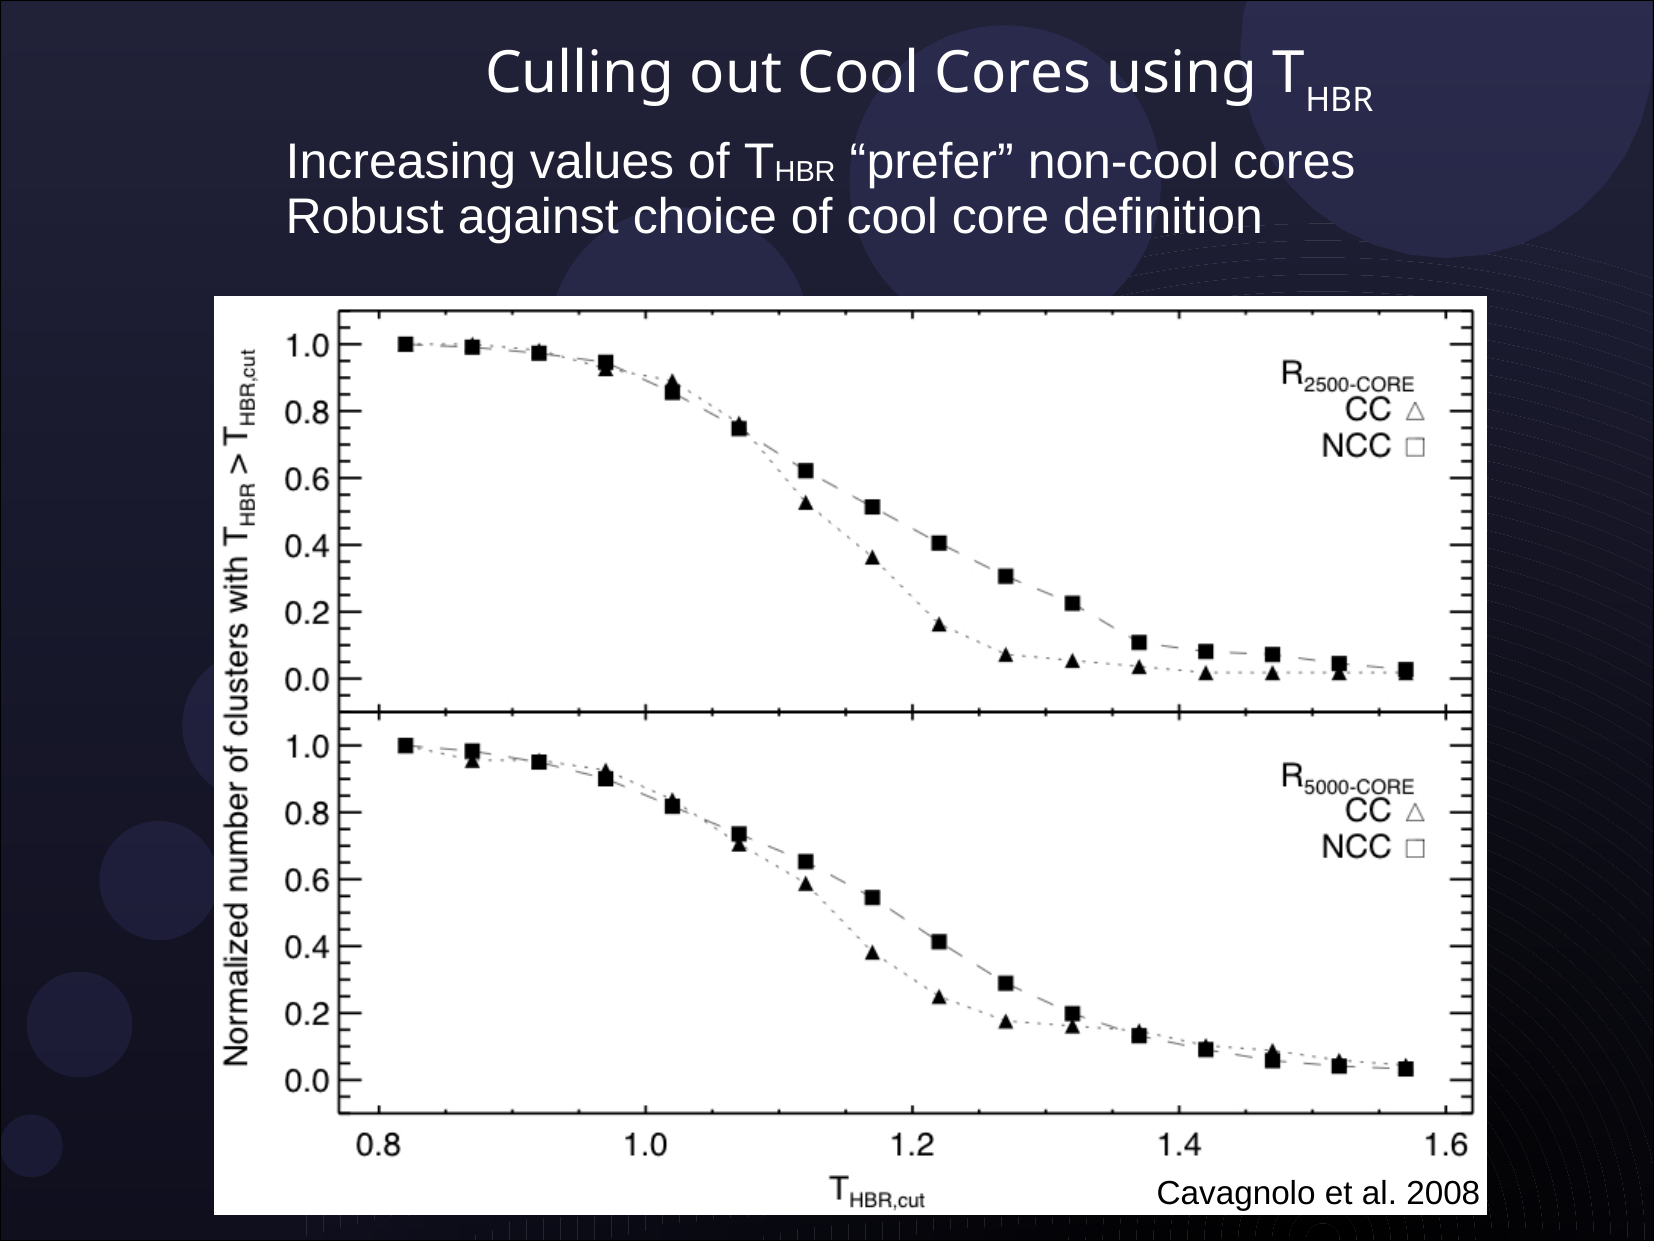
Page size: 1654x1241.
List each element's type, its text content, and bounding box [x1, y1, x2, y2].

text_box Cavagnolo et al. 2008 [1156, 1174, 1481, 1212]
text_box Culling out Cool Cores using THBR [467, 19, 1234, 125]
picture [214, 296, 1487, 1215]
text_box Increasing values of THBR “prefer” non-cool cores Robust against choice of cool core definition [265, 127, 1360, 268]
